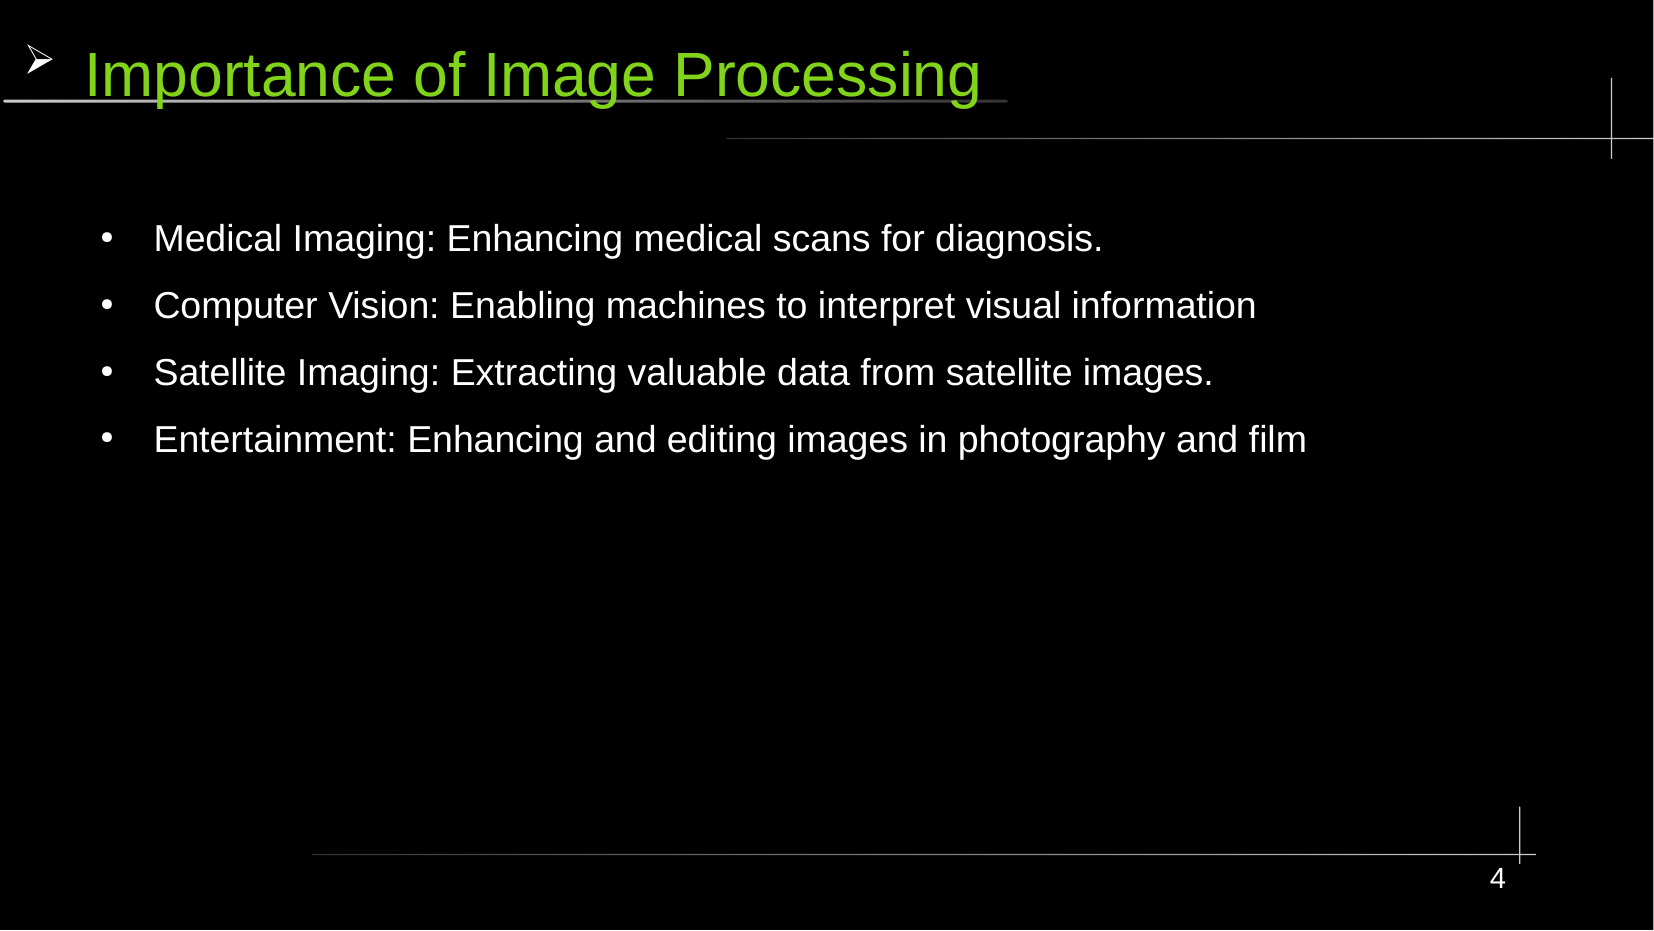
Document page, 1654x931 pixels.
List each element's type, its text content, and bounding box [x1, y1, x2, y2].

title Importance of Image Processing [23, 11, 1589, 119]
list Medical Imaging: Enhancing medical scans for diagnosis. Computer Vision: Enabling machines to interpret visual information Satellite Imaging: Extracting valuable data from satellite images. Entertainment: Enhancing and editing images in photography and film [82, 217, 1571, 758]
